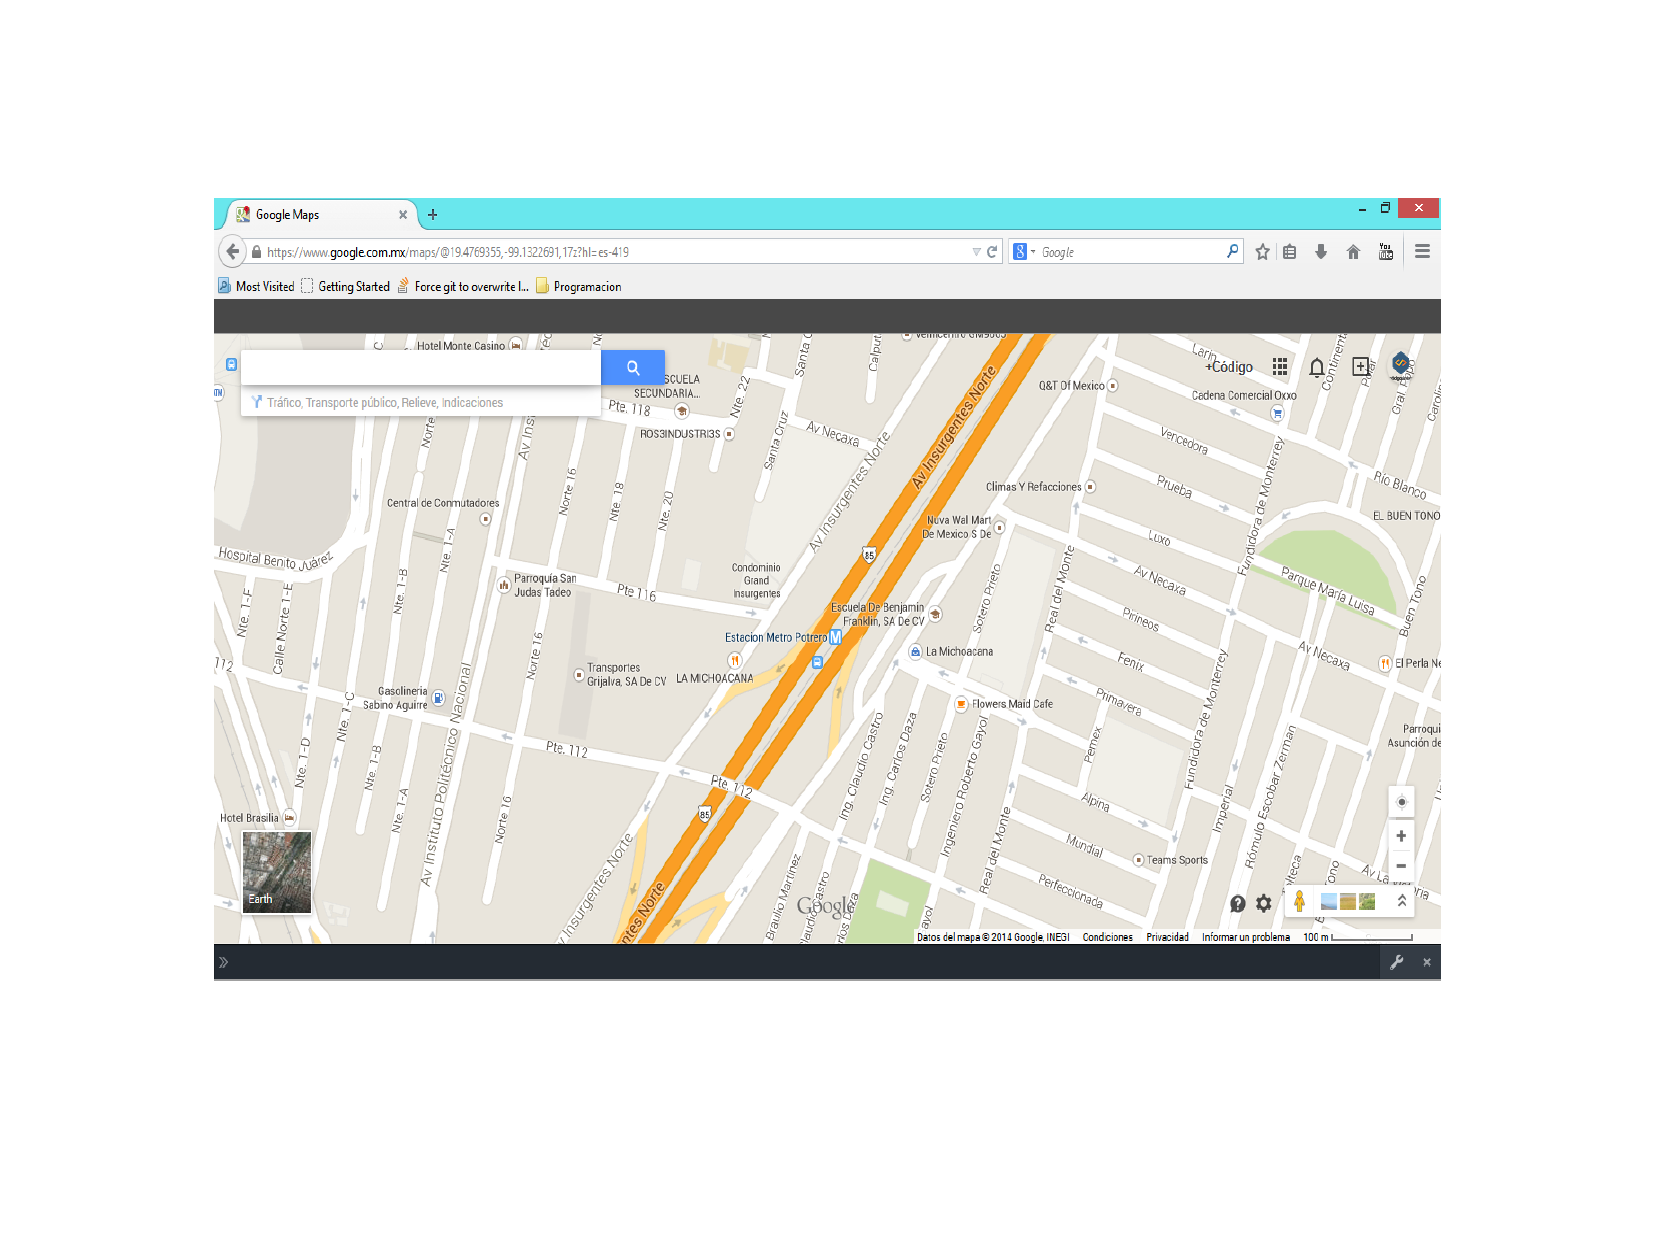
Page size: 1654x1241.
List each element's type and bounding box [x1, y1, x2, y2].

picture [214, 198, 1441, 981]
